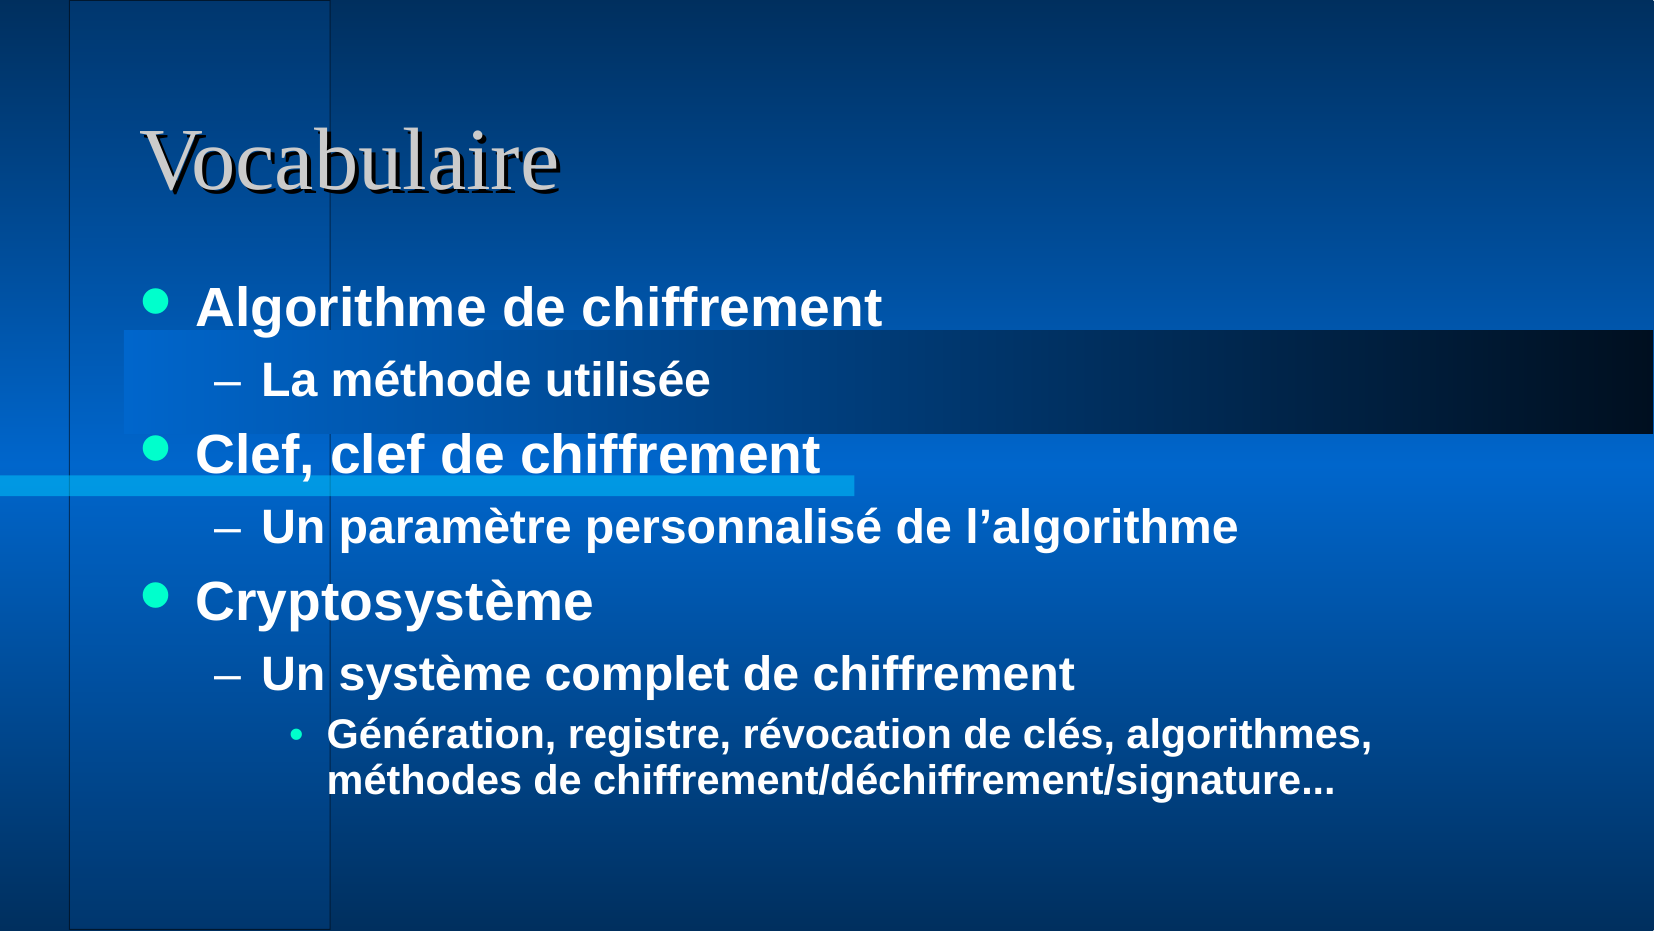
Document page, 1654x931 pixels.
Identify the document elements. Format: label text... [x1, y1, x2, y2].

title Vocabulaire [124, 82, 1530, 238]
list Algorithme de chiffrement La méthode utilisée Clef, clef de chiffrement Un paramètre personnalisé de l’algorithme Cryptosystème Un système complet de chiffrement Génération, registre, révocation de clés, algorithmes, méthodes de chiffrement/déchiffrement/signature... [124, 268, 1530, 890]
